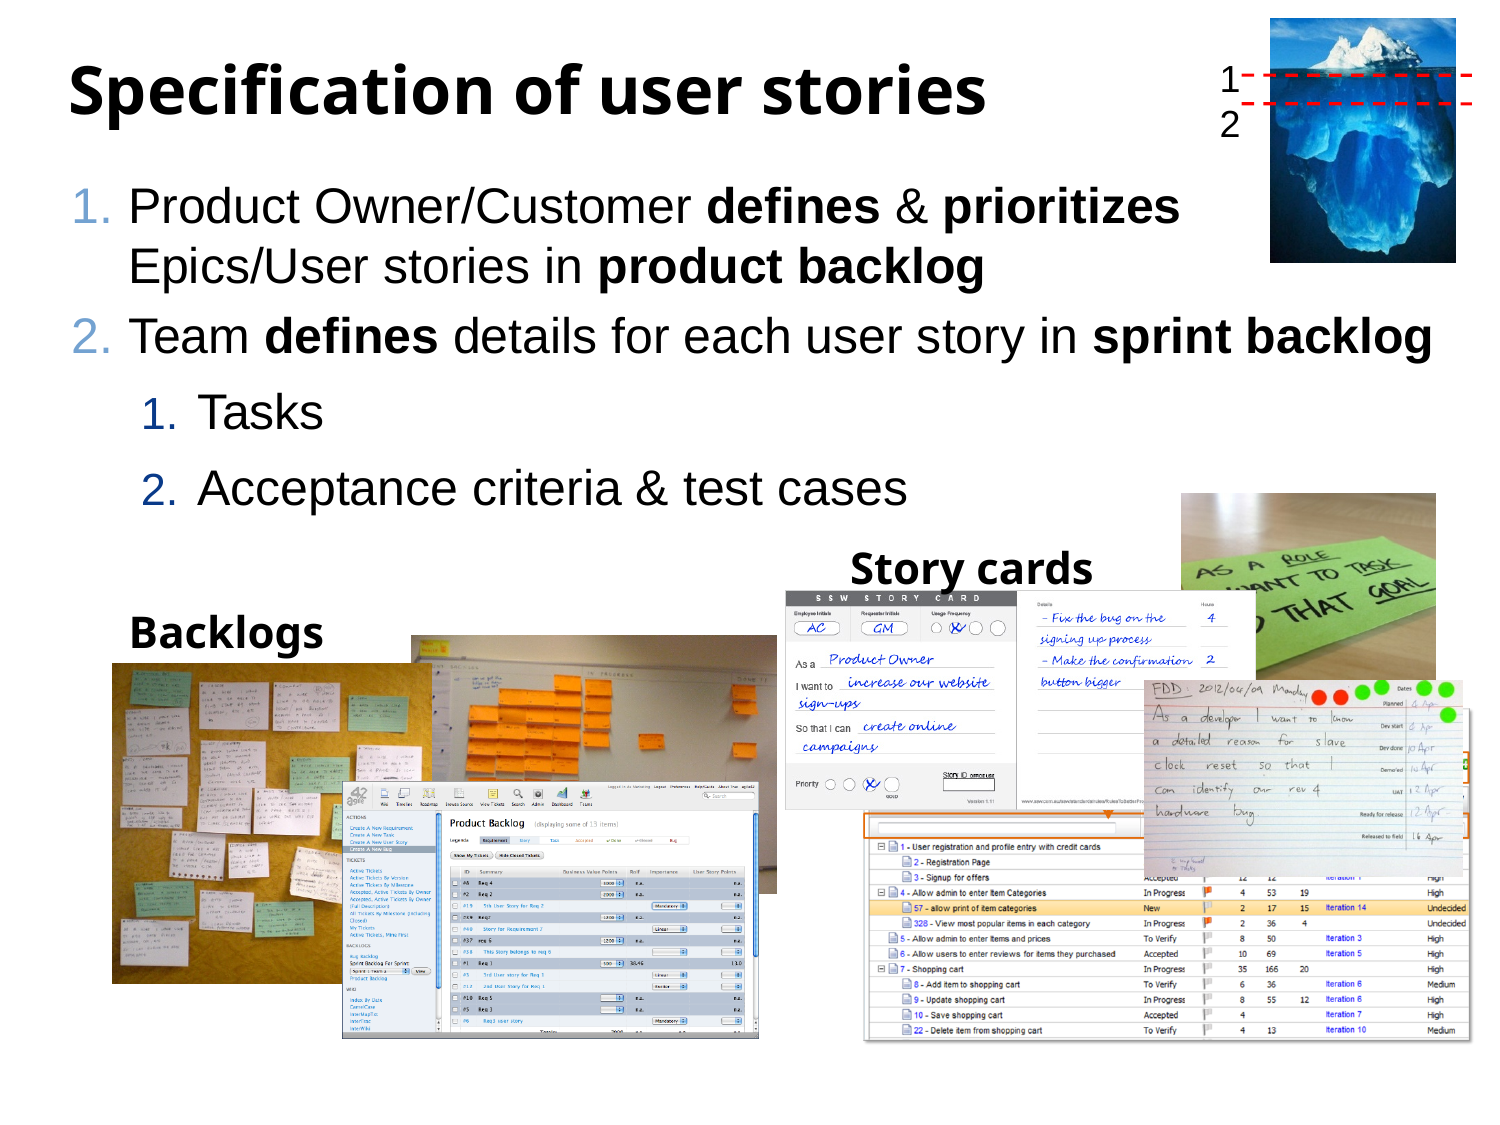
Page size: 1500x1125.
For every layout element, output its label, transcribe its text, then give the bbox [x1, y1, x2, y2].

text_box Backlogs [116, 560, 372, 701]
text_box 1 2 [1204, 46, 1256, 153]
text_box Story cards [838, 496, 1205, 638]
title Specification of user stories [53, 0, 1149, 136]
picture [1270, 18, 1456, 263]
list Product Owner/Customer defines & prioritizes Epics/User stories in product backlog Team defines details for each user story in sprint backlog Tasks Acceptance criteria & test cases [56, 166, 1500, 561]
picture [112, 635, 777, 1040]
picture [785, 493, 1476, 1047]
